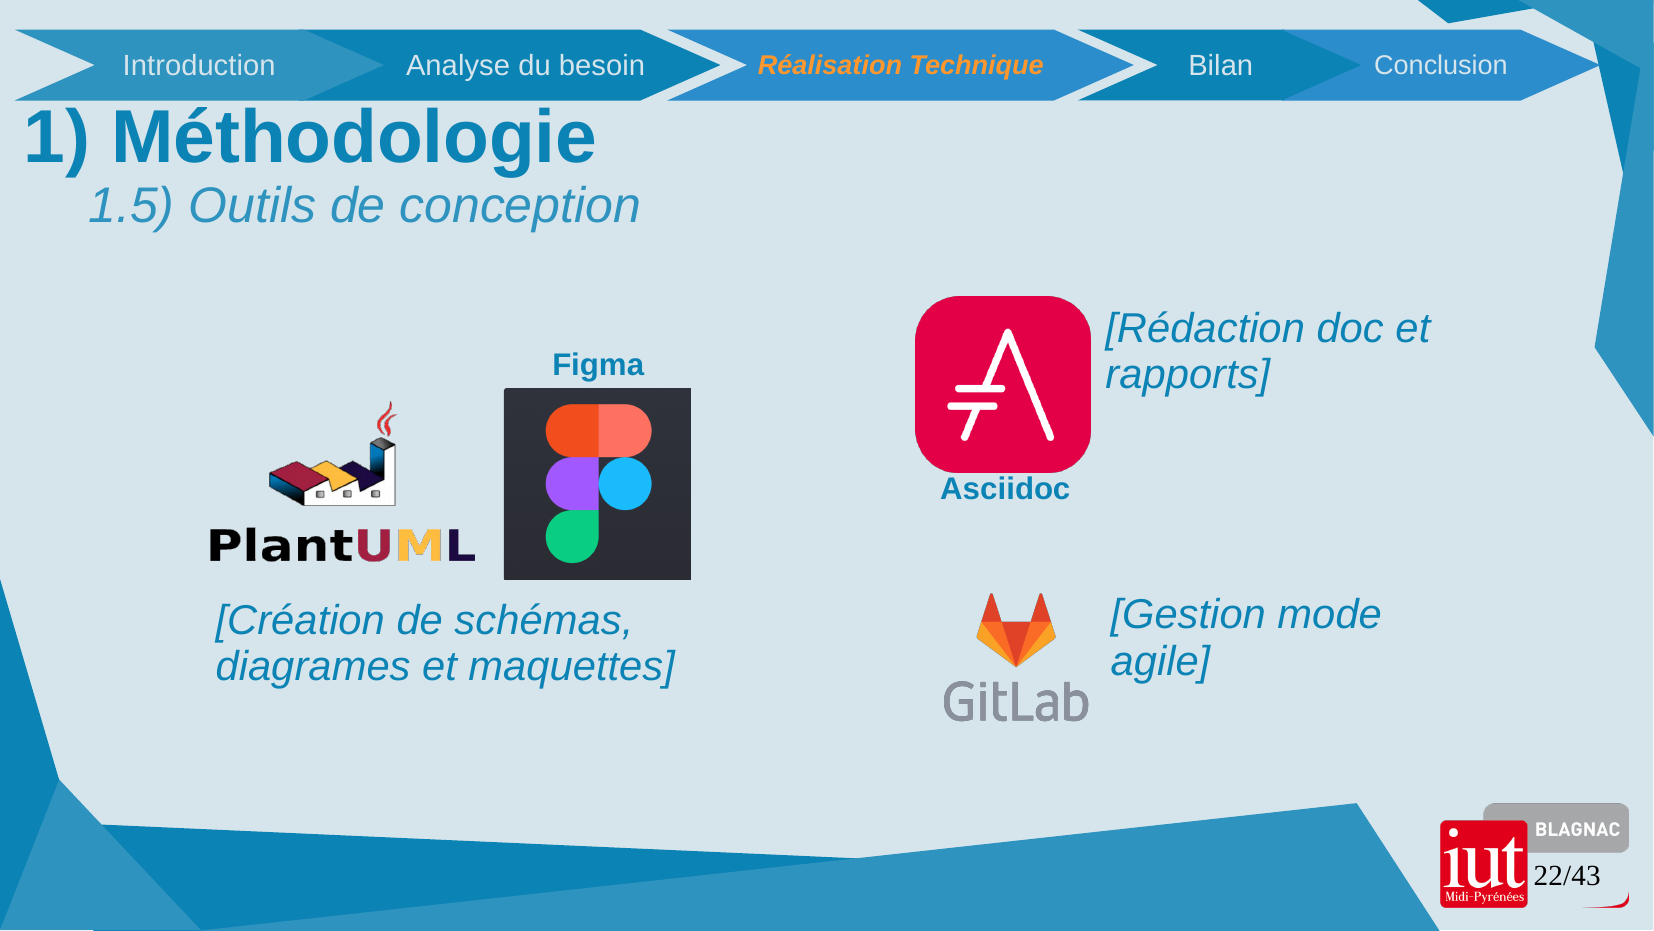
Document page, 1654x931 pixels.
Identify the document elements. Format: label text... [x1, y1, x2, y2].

picture [915, 564, 1117, 751]
picture [206, 400, 479, 568]
text_box Conclusion [1281, 29, 1601, 101]
text_box [Création de schémas, diagrames et maquettes] [200, 589, 718, 697]
text_box [Rédaction doc et rapports] [1090, 296, 1466, 408]
picture [1440, 803, 1629, 908]
title 1) Méthodologie [23, 94, 1512, 179]
picture [915, 296, 1091, 473]
text_box Figma [537, 340, 670, 390]
text_box Asciidoc [925, 464, 1093, 514]
text_box Introduction [14, 29, 384, 101]
text_box Réalisation Technique [667, 29, 1134, 101]
text_box Bilan [1077, 29, 1359, 101]
picture [503, 388, 691, 580]
text_box [Gestion mode agile] [1095, 583, 1400, 692]
title 1.5) Outils de conception [88, 177, 1642, 234]
text_box Analyse du besoin [305, 29, 721, 101]
